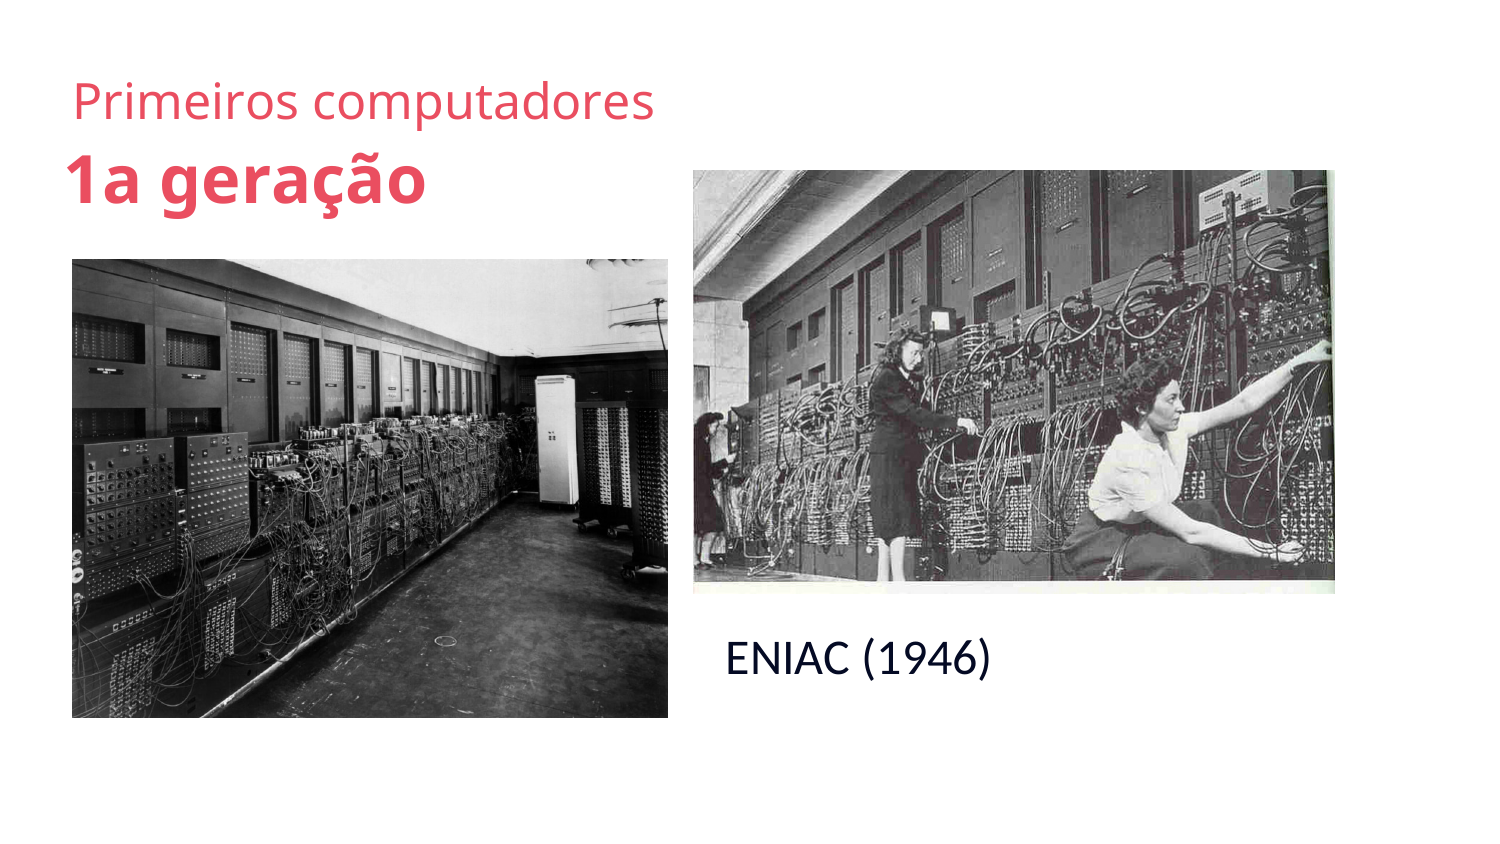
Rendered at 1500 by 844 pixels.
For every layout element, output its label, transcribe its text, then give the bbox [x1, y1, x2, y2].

text_box Primeiros computadores [57, 45, 1274, 126]
picture [693, 170, 1335, 594]
picture [72, 259, 668, 718]
text_box ENIAC (1946) [685, 609, 1062, 692]
text_box 1a geração [48, 101, 613, 240]
